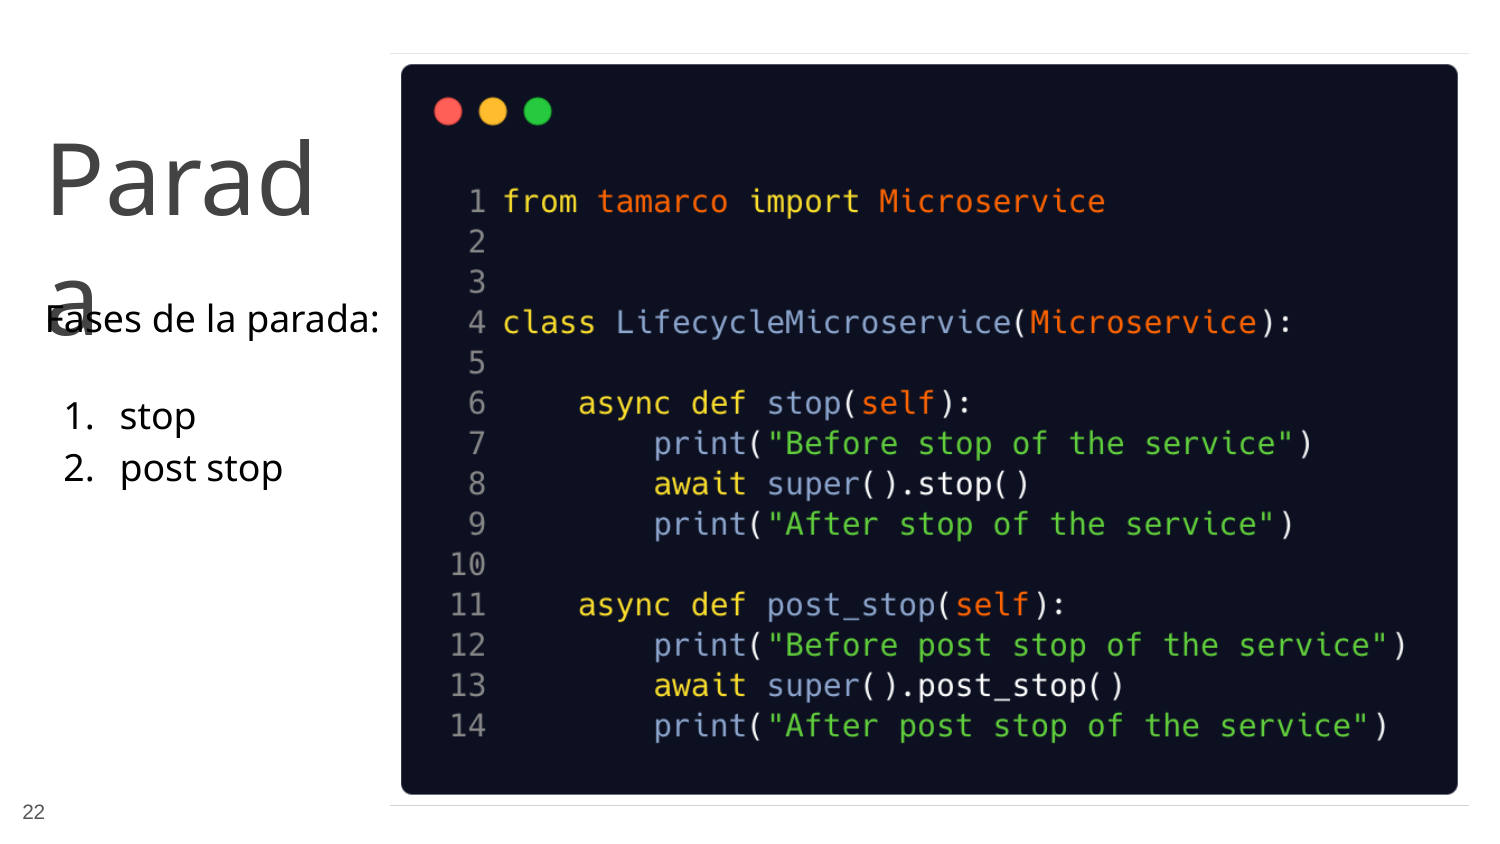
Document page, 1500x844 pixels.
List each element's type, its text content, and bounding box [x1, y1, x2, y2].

slide_number <number> [0, 779, 61, 844]
text_box Parada [29, 100, 381, 261]
picture [390, 52, 1469, 807]
text_box Fases de la parada: stop post stop [29, 280, 390, 564]
